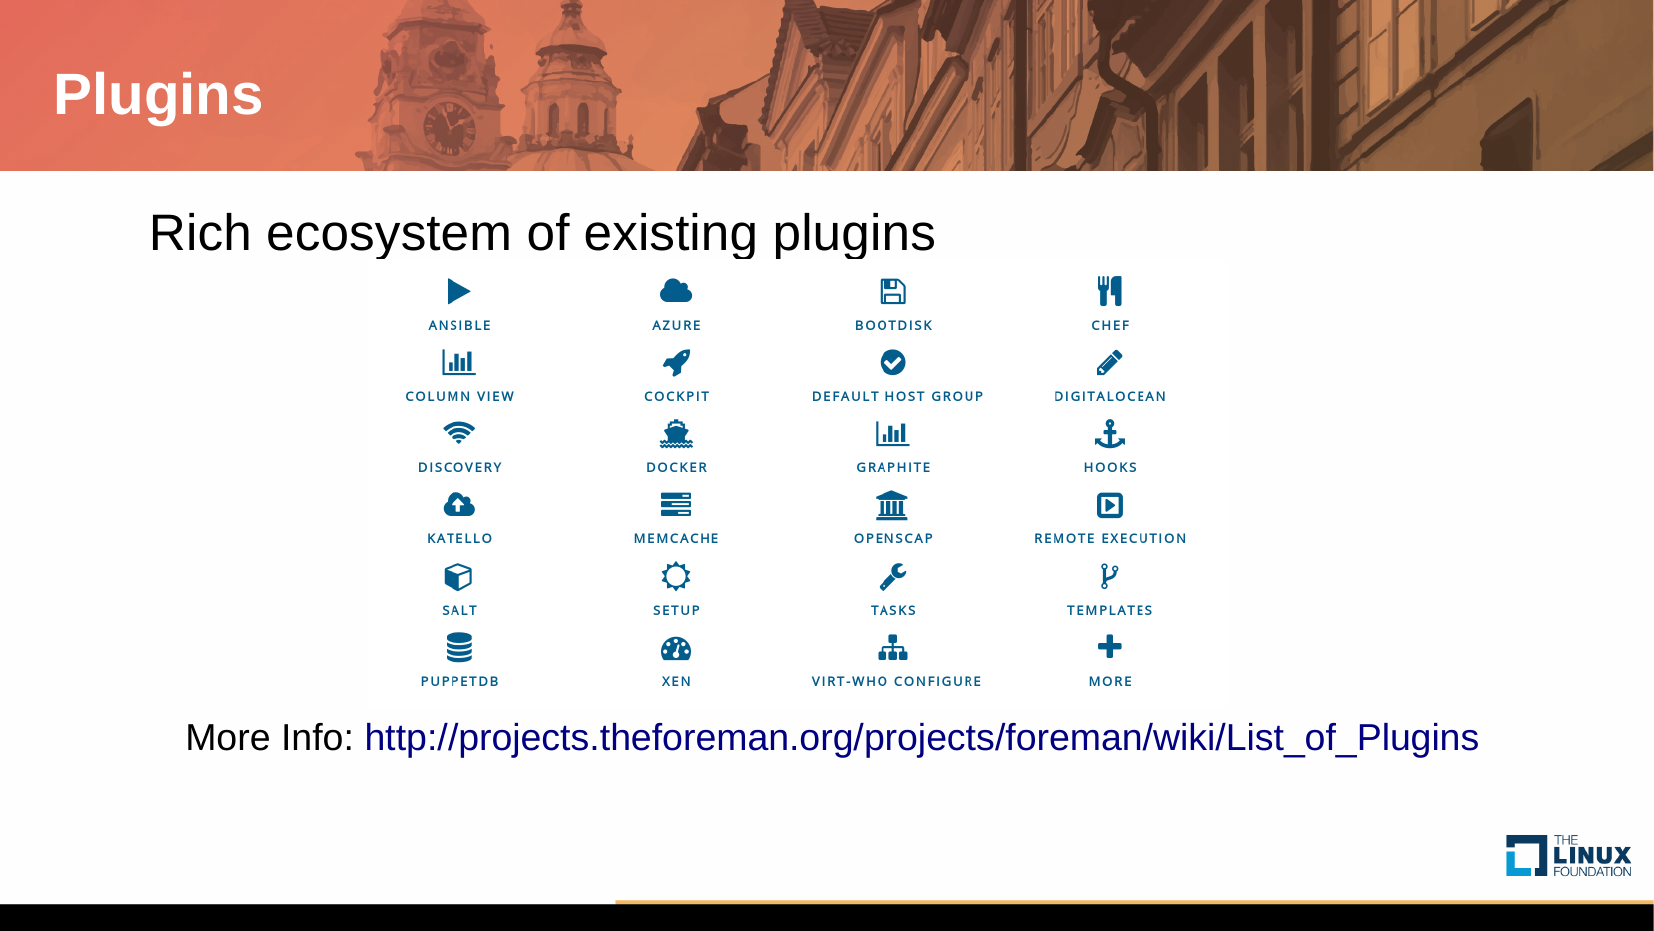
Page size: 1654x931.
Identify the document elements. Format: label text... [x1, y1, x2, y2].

text_box Rich ecosystem of existing plugins [94, 203, 972, 271]
text_box More Info: http://projects.theforeman.org/projects/foreman/wiki/List_of_Plugins [129, 708, 1536, 815]
picture [0, 0, 1654, 931]
title Plugins [53, 21, 1571, 167]
